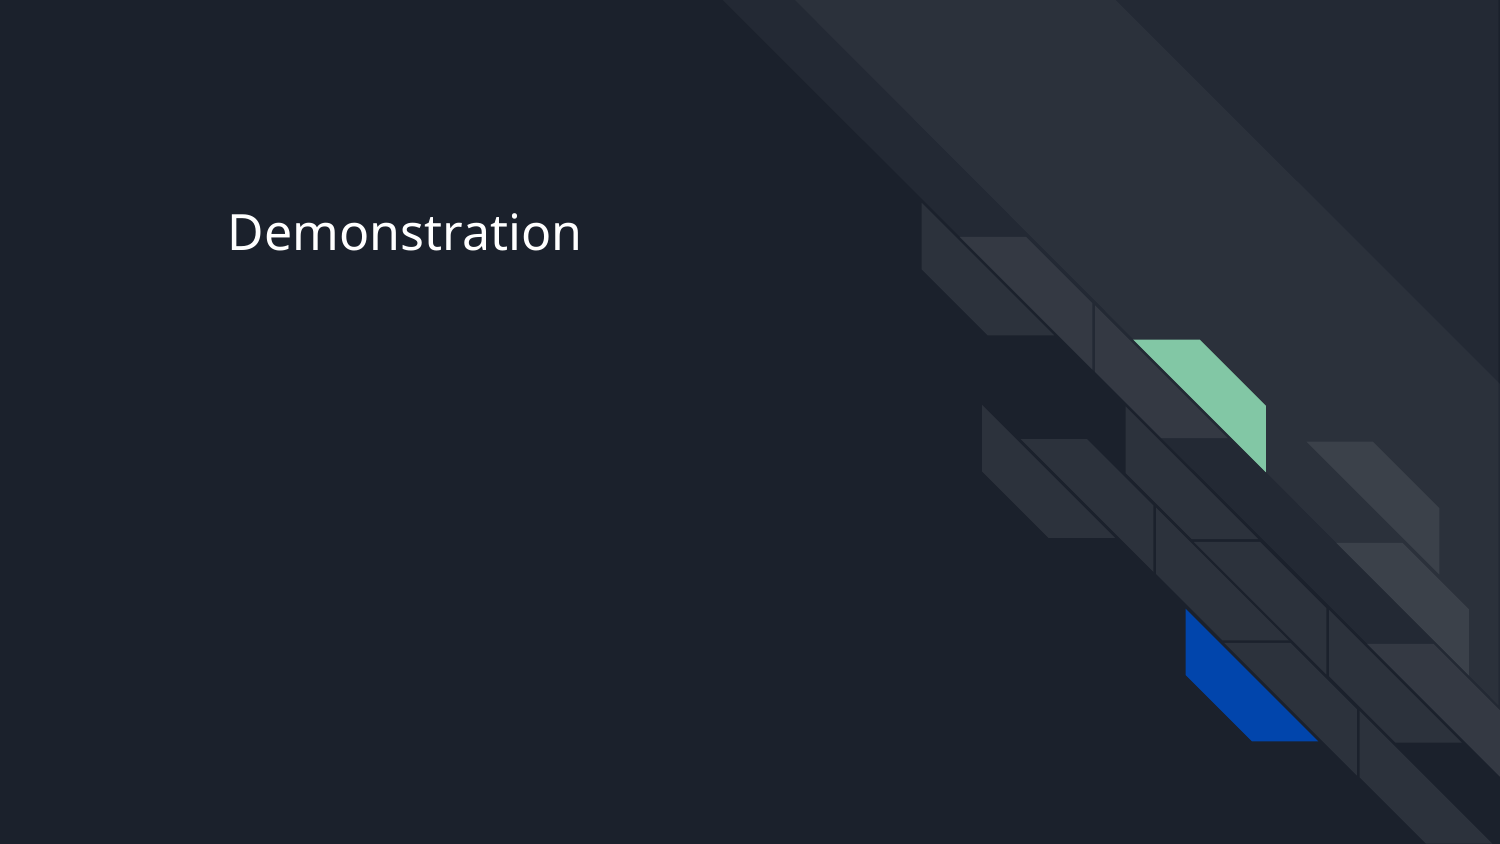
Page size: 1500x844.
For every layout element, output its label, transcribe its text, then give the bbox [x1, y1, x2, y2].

title Demonstration [212, 185, 1368, 266]
